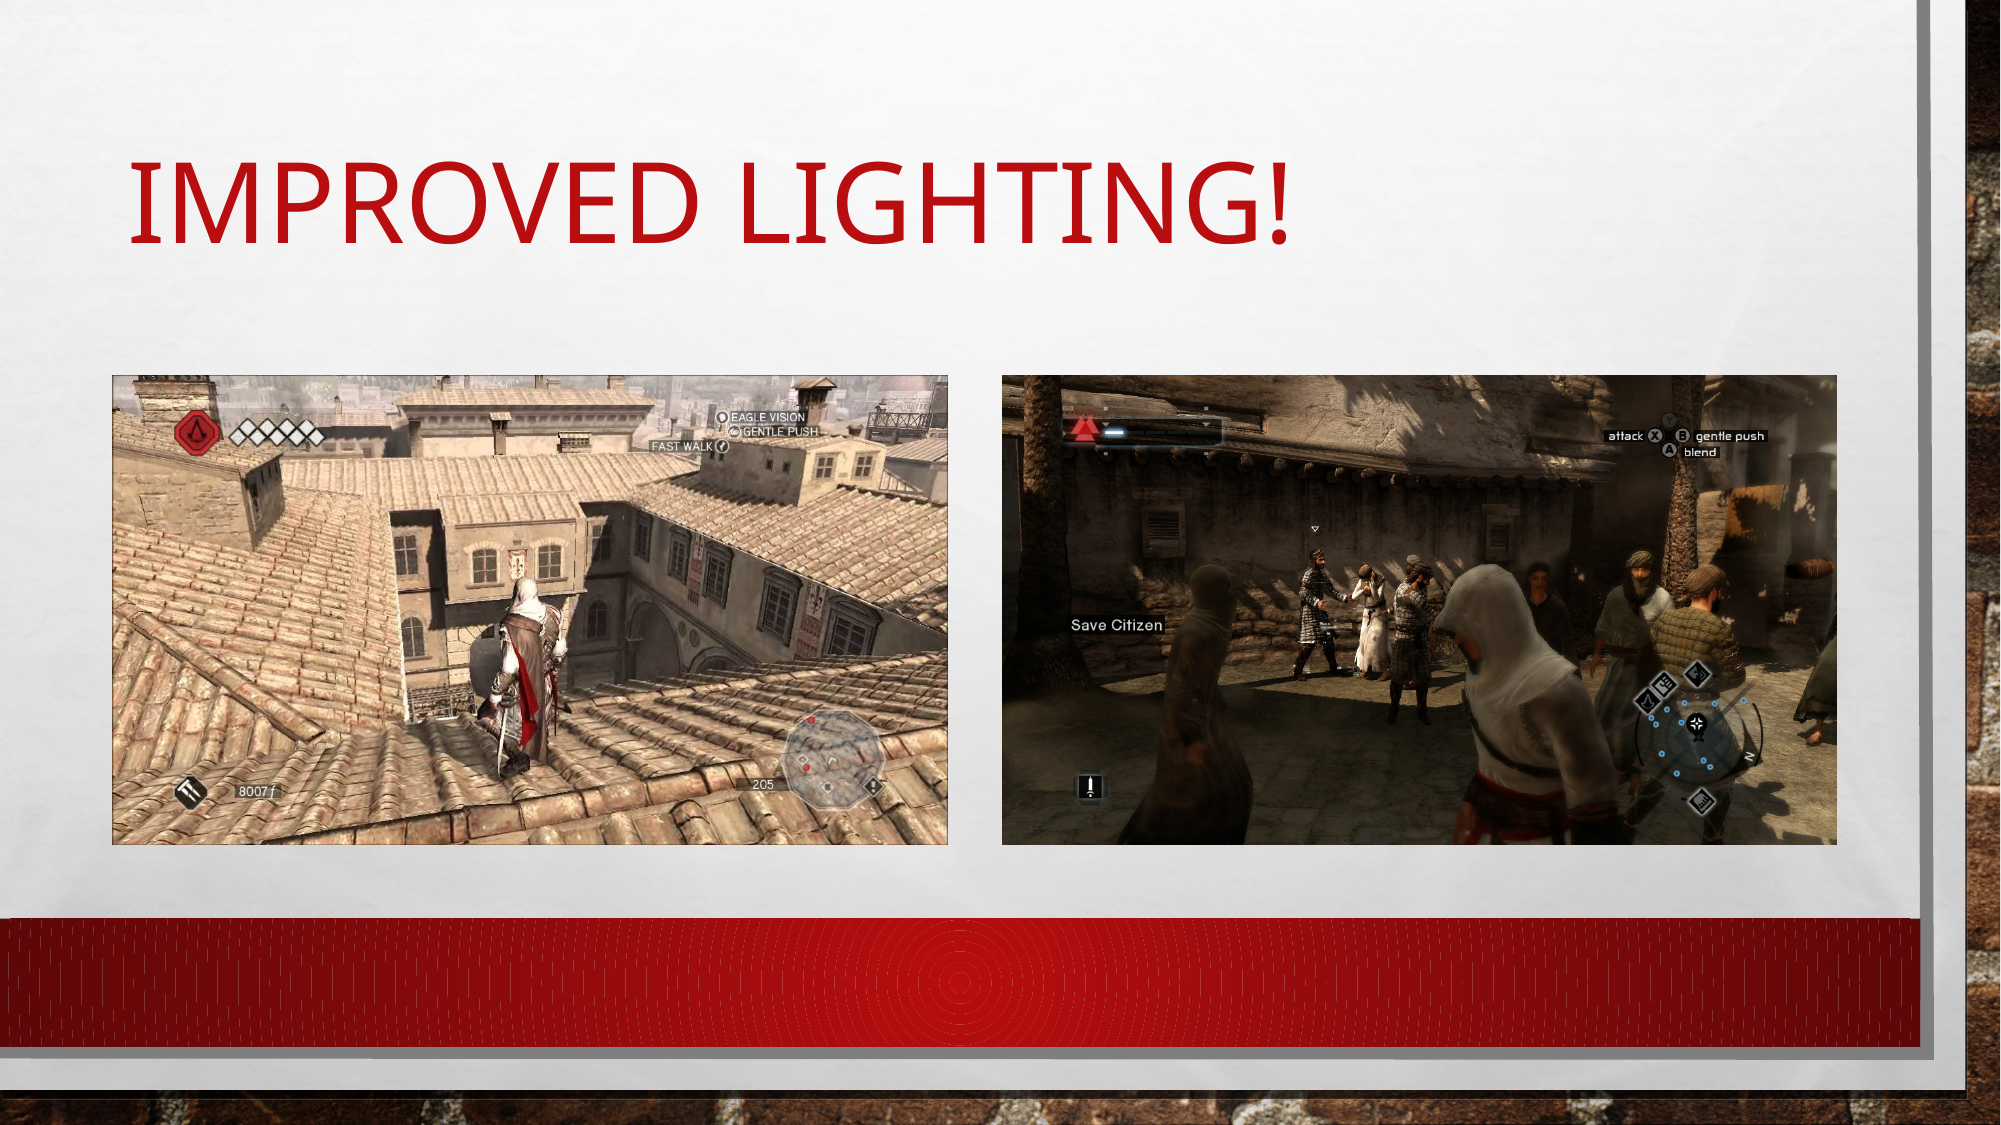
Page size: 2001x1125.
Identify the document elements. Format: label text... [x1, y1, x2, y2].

title Improved Lighting! [112, 112, 1819, 303]
picture [1002, 375, 1837, 845]
picture [112, 375, 948, 845]
